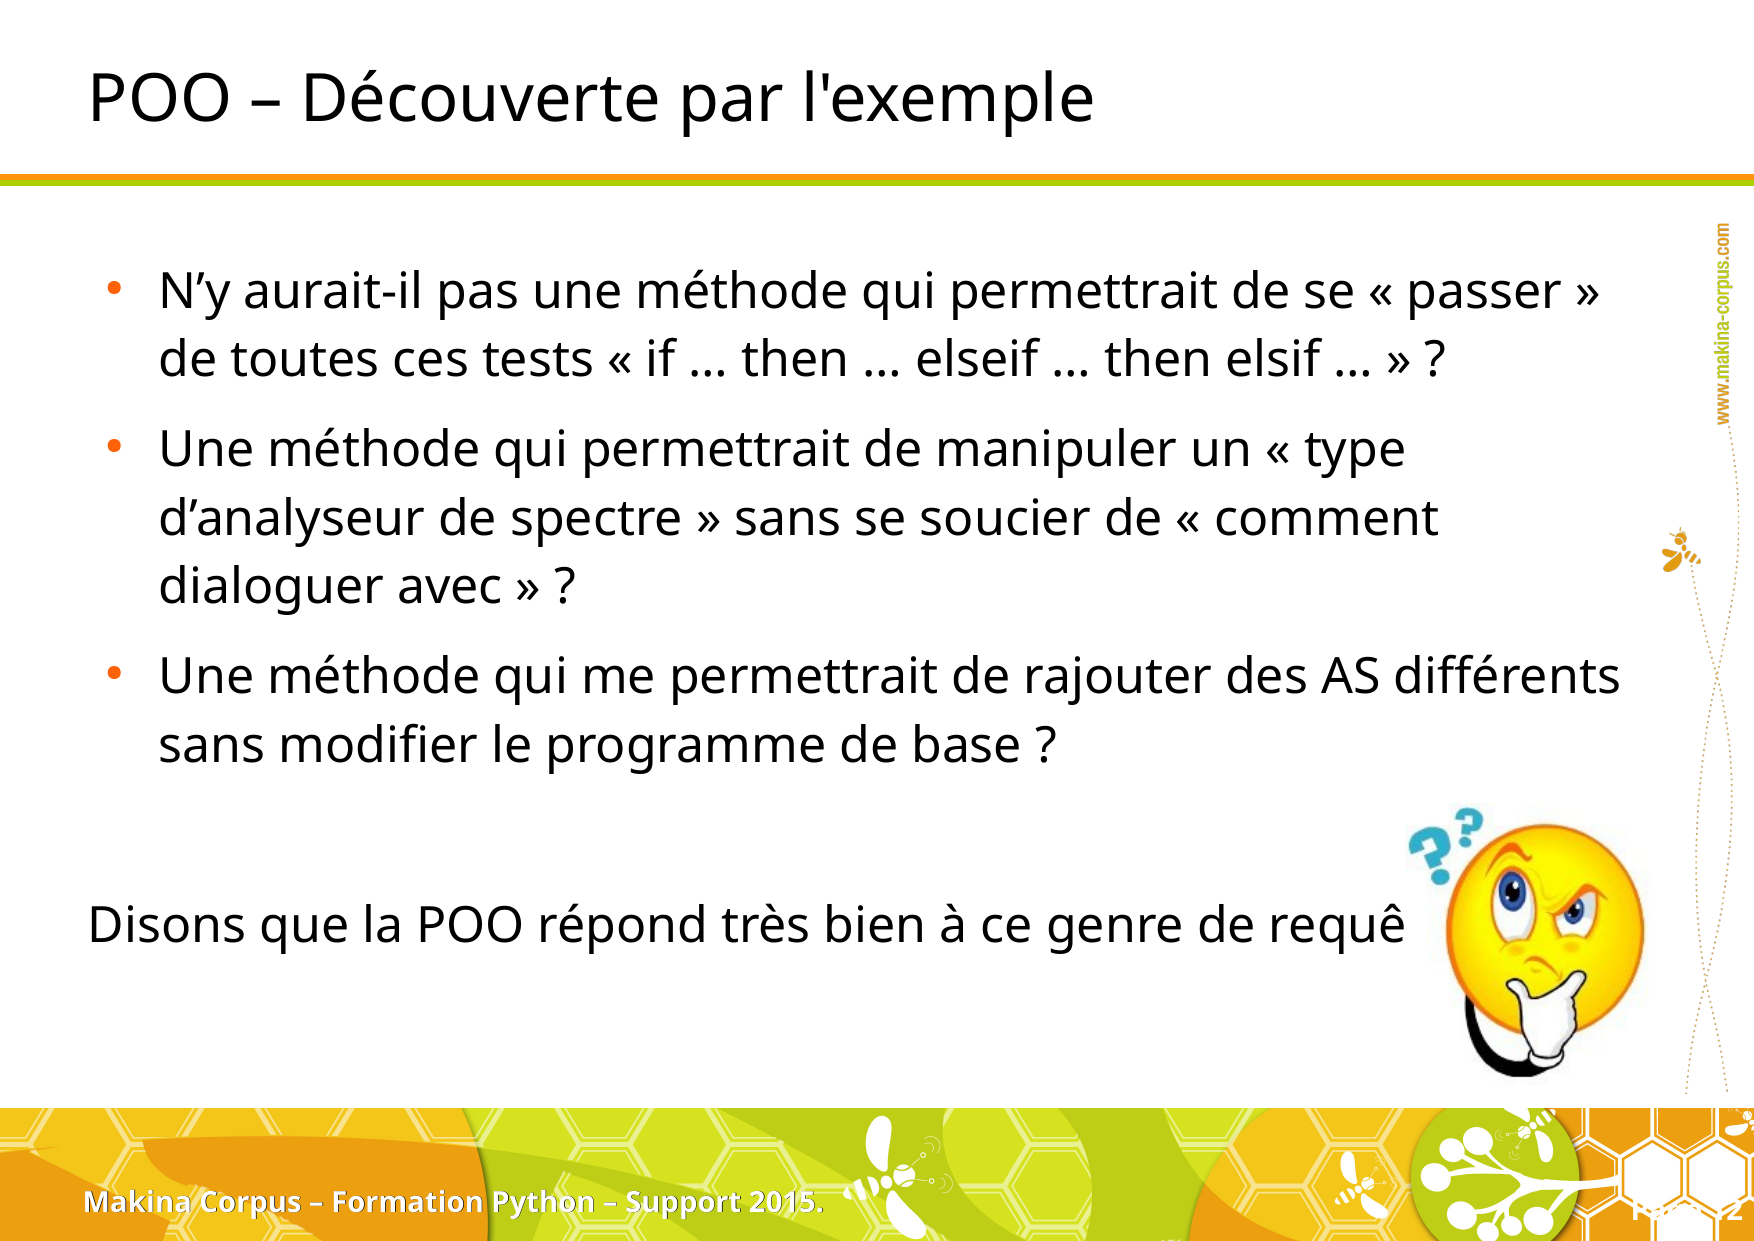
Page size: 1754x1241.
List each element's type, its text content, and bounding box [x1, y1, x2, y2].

picture [0, 1108, 1754, 1241]
title POO – Découverte par l'exemple [87, 31, 1667, 160]
picture [1405, 203, 1754, 1093]
list N’y aurait-il pas une méthode qui permettrait de se « passer » de toutes ces tests « if … then … elseif … then elsif … » ? Une méthode qui permettrait de manipuler un « type d’analyseur de spectre » sans se soucier de « comment dialoguer avec » ? Une méthode qui me permettrait de rajouter des AS différents sans modifier le programme de base ? Disons que la POO répond très bien à ce genre de requêtes … [87, 254, 1667, 975]
